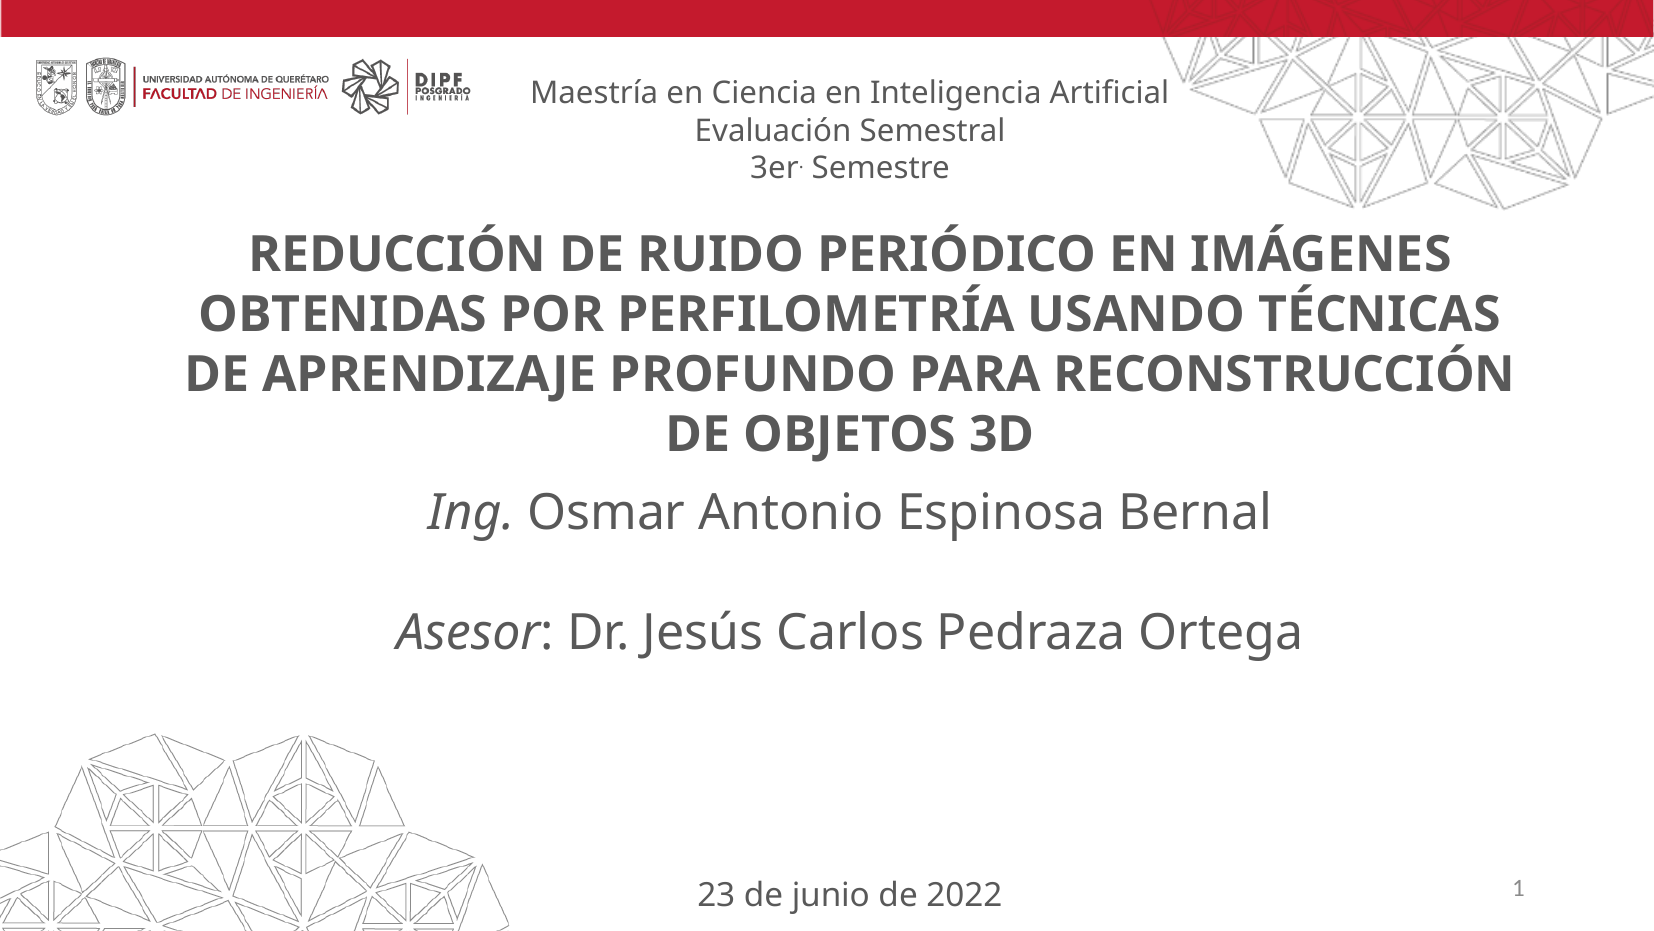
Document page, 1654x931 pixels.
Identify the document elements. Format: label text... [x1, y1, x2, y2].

text_box Ing. Osmar Antonio Espinosa Bernal Asesor: Dr. Jesús Carlos Pedraza Ortega [135, 471, 1565, 601]
picture [0, 720, 529, 931]
picture [31, 52, 475, 131]
text_box REDUCCIÓN DE RUIDO PERIÓDICO EN IMÁGENES OBTENIDAS POR PERFILOMETRÍA USANDO TÉCNICAS DE APRENDIZAJE PROFUNDO PARA RECONSTRUCCIÓN DE OBJETOS 3D [147, 219, 1553, 464]
picture [0, 0, 1654, 222]
text_box 23 de junio de 2022 [657, 865, 1043, 931]
text_box Maestría en Ciencia en Inteligencia Artificial Evaluación Semestral 3er. Semestre [515, 64, 1185, 193]
